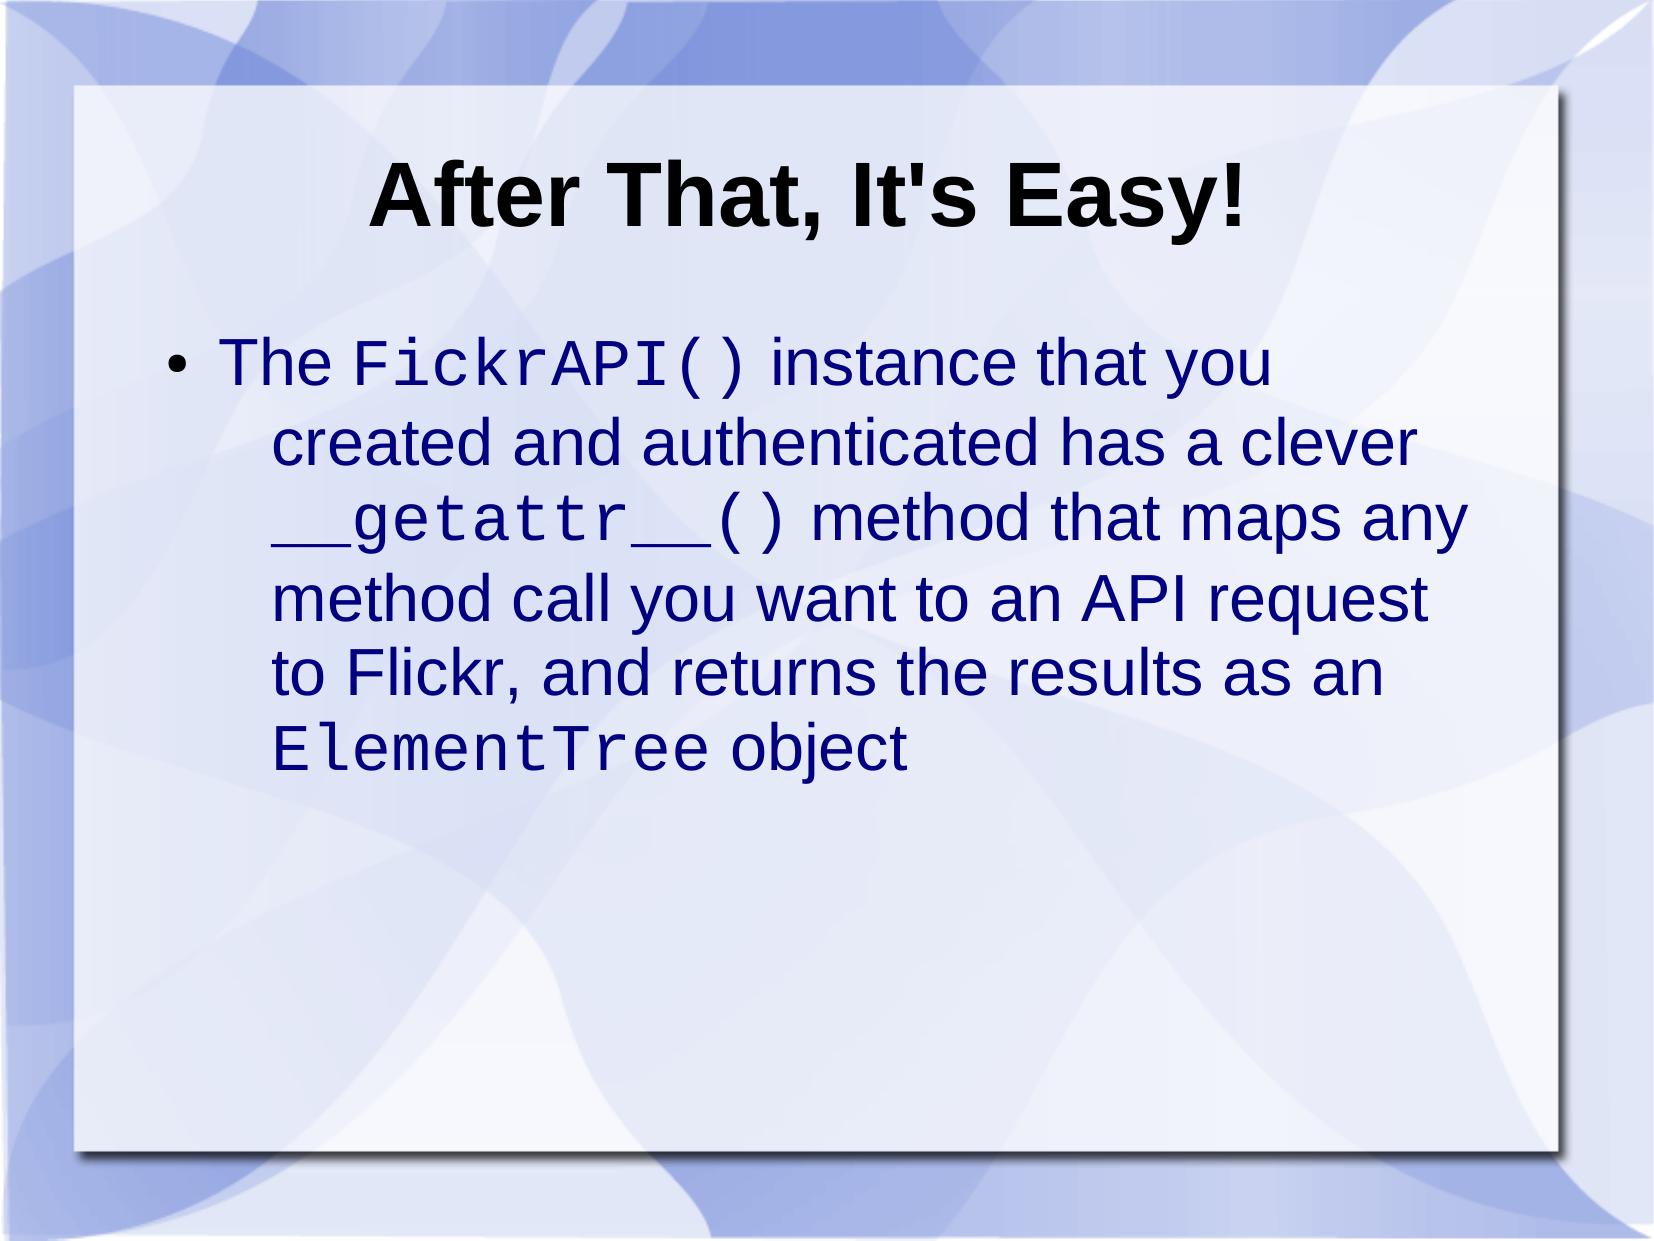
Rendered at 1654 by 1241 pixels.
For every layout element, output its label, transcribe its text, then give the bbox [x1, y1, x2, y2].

title After That, It's Easy! [82, 98, 1536, 291]
list The FickrAPI() instance that you created and authenticated has a clever __getattr__() method that maps any method call you want to an API request to Flickr, and returns the results as an ElementTree object [129, 324, 1489, 960]
picture [0, 0, 1654, 1241]
